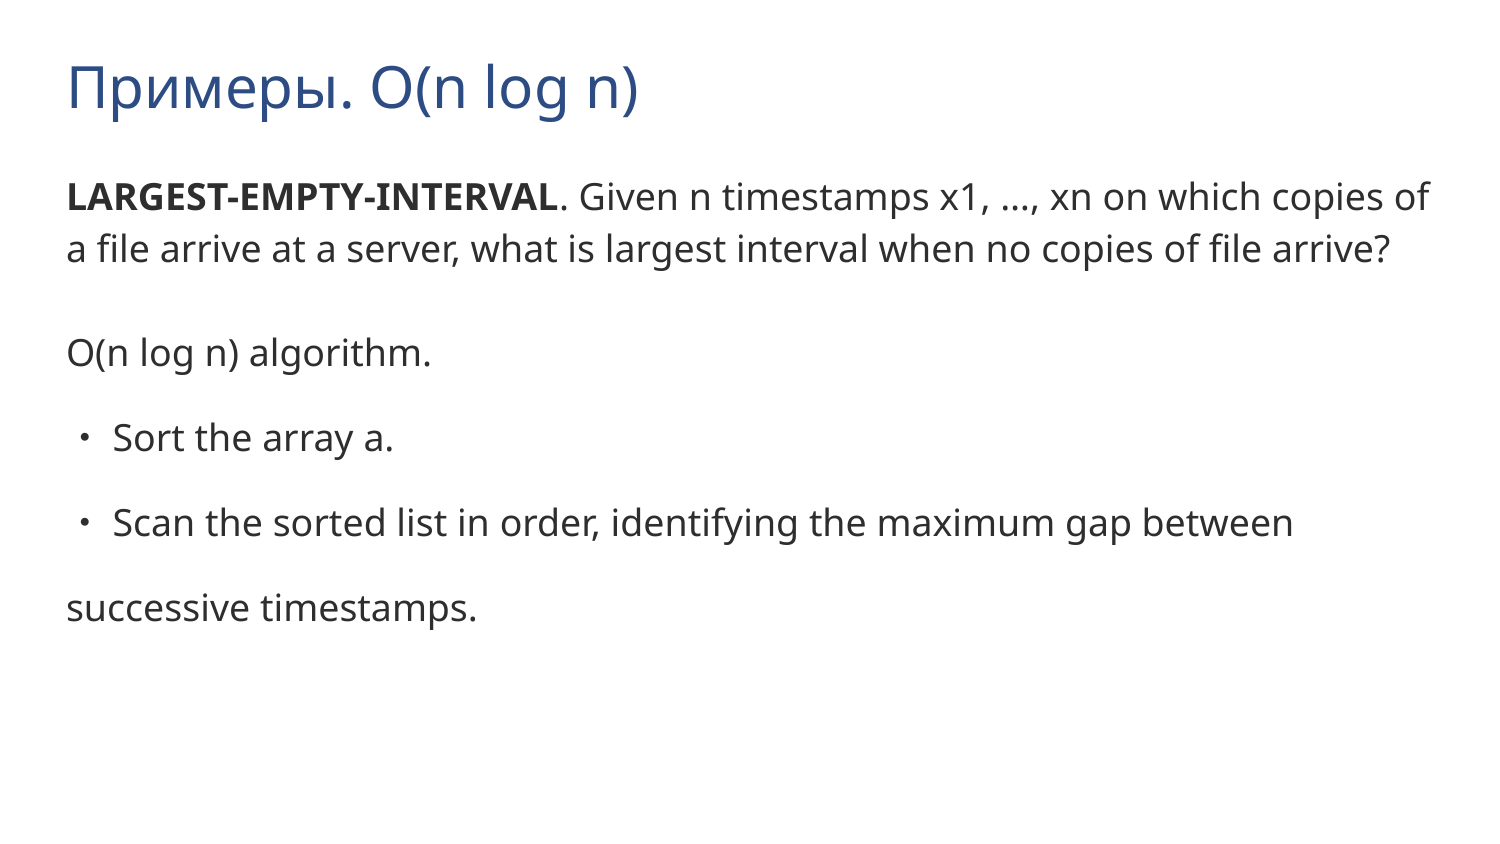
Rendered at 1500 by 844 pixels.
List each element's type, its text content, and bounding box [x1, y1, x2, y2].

list LARGEST-EMPTY-INTERVAL. Given n timestamps x1, …, xn on which copies of a file arrive at a server, what is largest interval when no copies of file arrive? O(n log n) algorithm. ・Sort the array a. ・Scan the sorted list in order, identifying the maximum gap between successive timestamps. [51, 151, 1449, 821]
title Примеры. O(n log n) [51, 35, 1449, 130]
